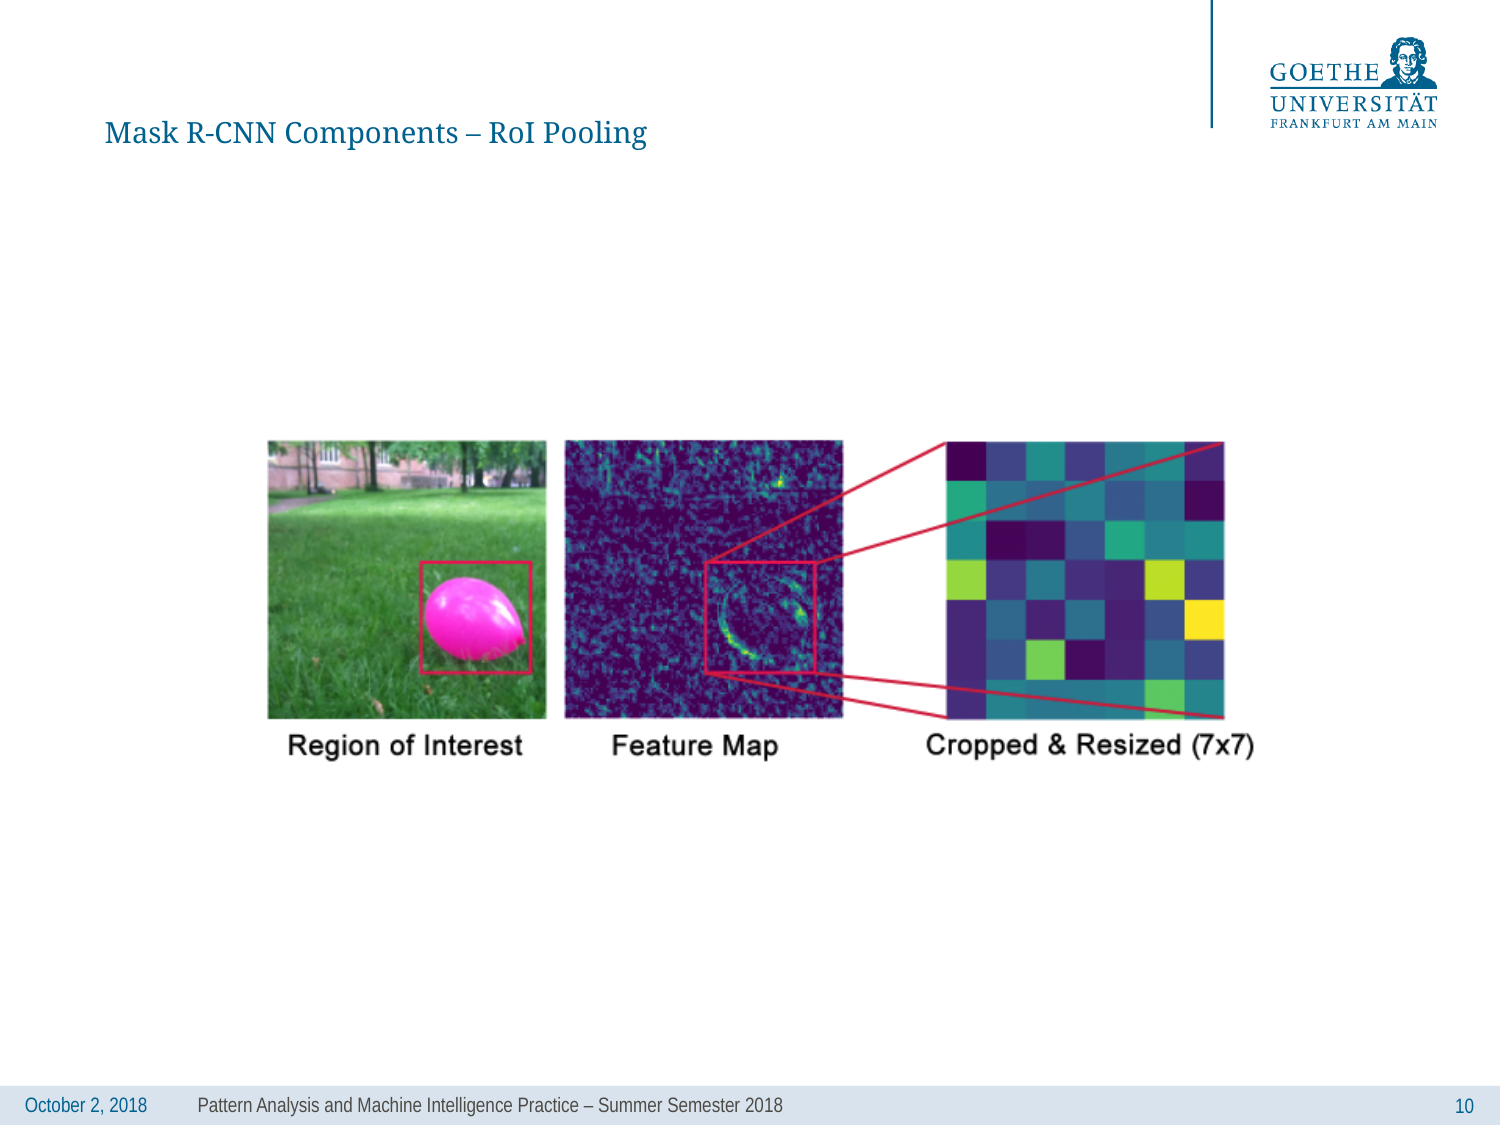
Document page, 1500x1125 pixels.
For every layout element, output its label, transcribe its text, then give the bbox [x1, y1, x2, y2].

text_box Mask R-CNN Components – RoI Pooling [104, 19, 1187, 149]
picture [0, 0, 1500, 1125]
text_box <number> [1417, 1092, 1474, 1122]
text_box Pattern Analysis and Machine Intelligence Practice – Summer Semester 2018 [183, 1091, 1341, 1120]
